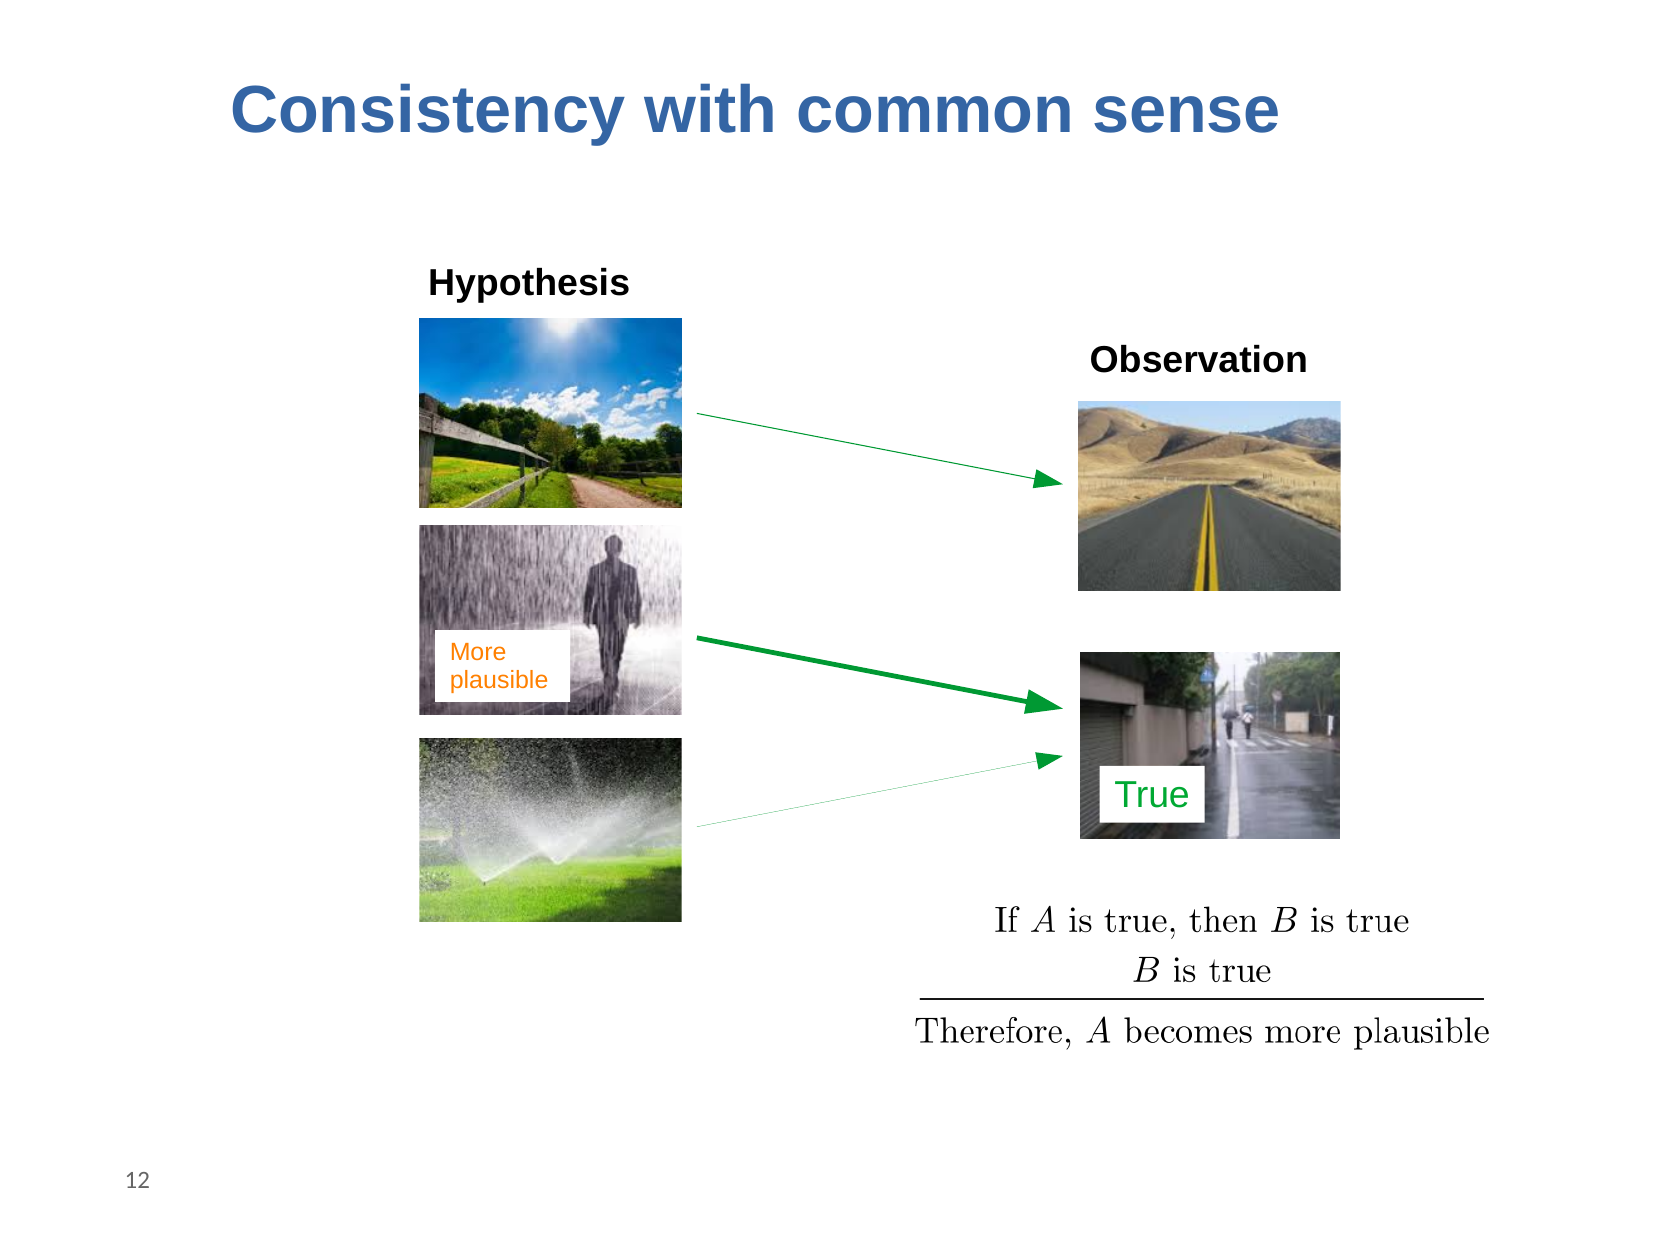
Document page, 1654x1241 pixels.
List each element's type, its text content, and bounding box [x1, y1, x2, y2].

picture [888, 891, 1501, 1058]
picture [1080, 652, 1340, 839]
picture [419, 525, 682, 715]
text_box Observation [1074, 330, 1324, 388]
text_box True [1099, 765, 1205, 823]
text_box More plausible [435, 630, 571, 702]
picture [419, 318, 682, 508]
title Consistency with common sense [147, 5, 1365, 213]
text_box Hypothesis [413, 253, 646, 311]
picture [1078, 401, 1341, 591]
picture [419, 738, 682, 922]
